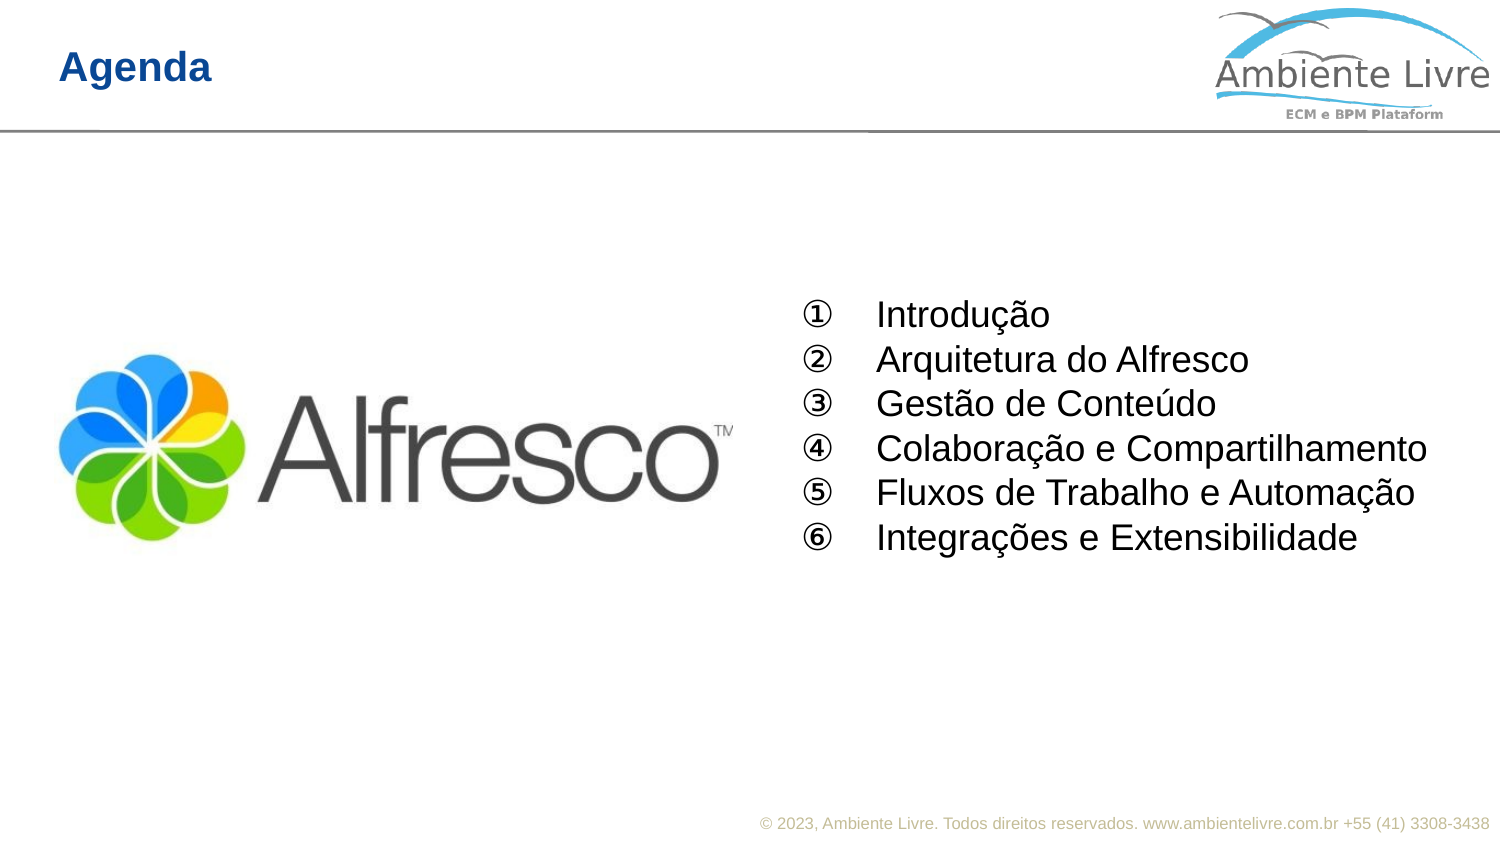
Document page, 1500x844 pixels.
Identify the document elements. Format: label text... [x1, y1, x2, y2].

title Agenda [43, 8, 1127, 129]
text_box Introdução Arquitetura do Alfresco Gestão de Conteúdo Colaboração e Compartilhamento Fluxos de Trabalho e Automação Integrações e Extensibilidade [786, 283, 1479, 566]
picture [1215, 8, 1489, 119]
picture [54, 290, 786, 603]
